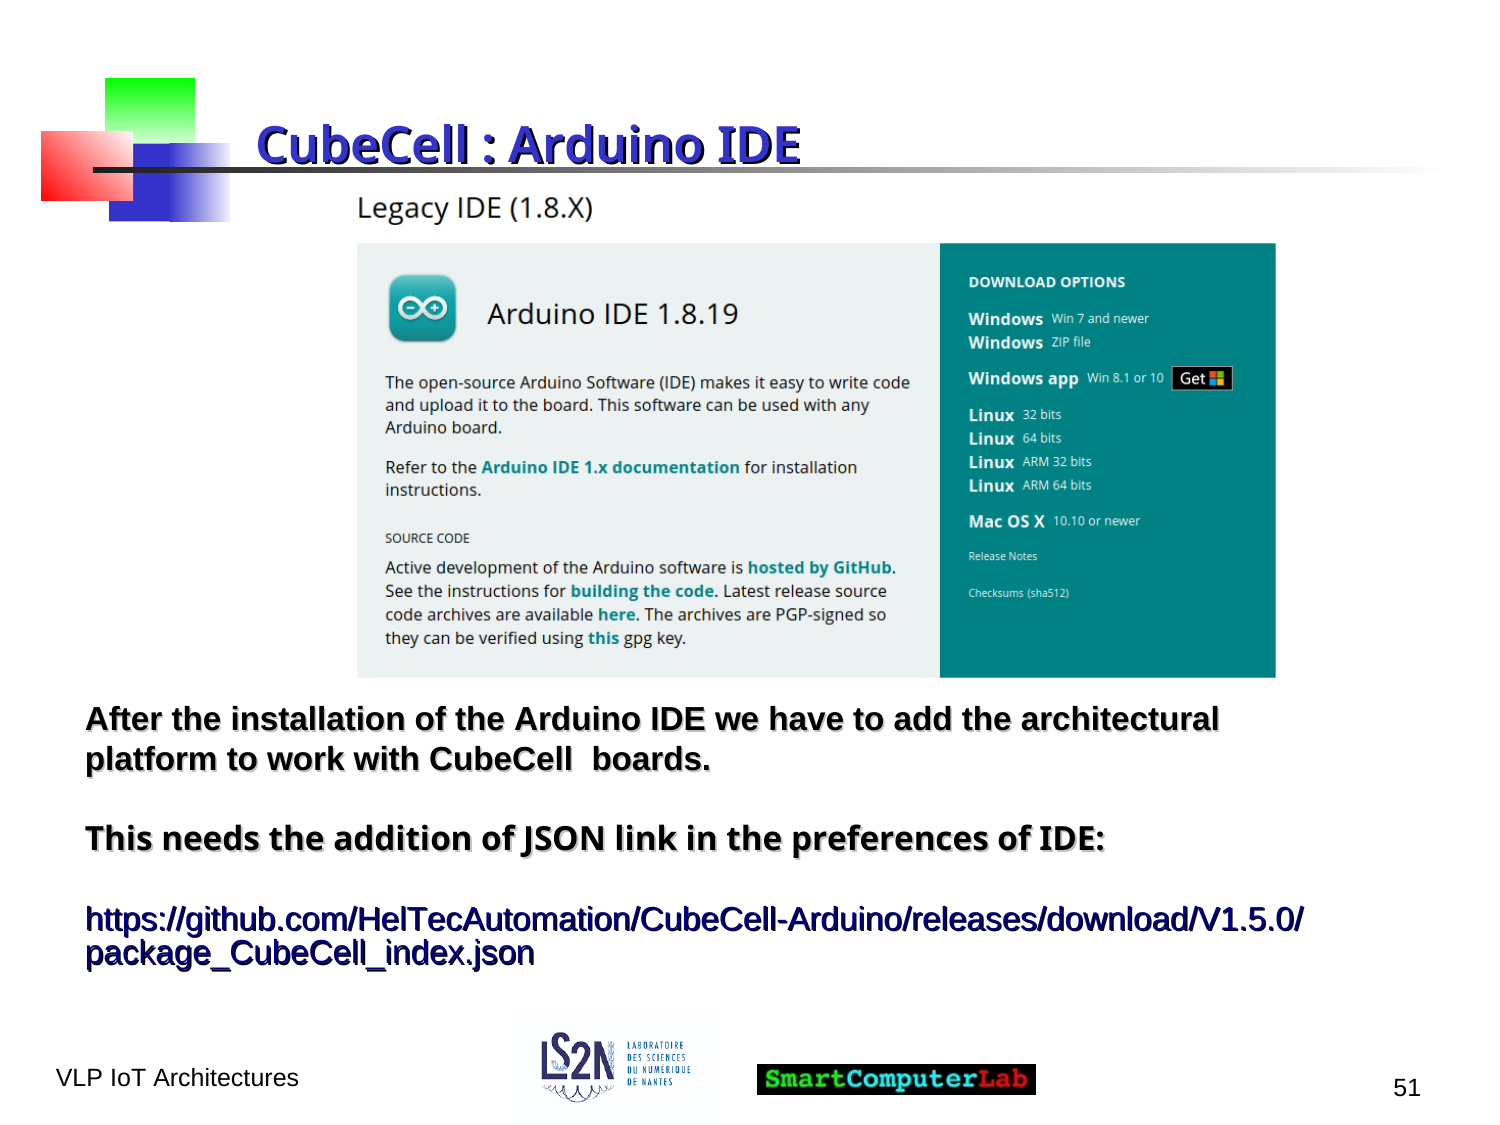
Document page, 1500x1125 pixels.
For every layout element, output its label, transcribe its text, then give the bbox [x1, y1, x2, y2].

text_box After the installation of the Arduino IDE we have to add the architectural platform to work with CubeCell boards. This needs the addition of JSON link in the preferences of IDE: https://github.com/HelTecAutomation/CubeCell-Arduino/releases/download/V1.5.0/package_CubeCell_index.json [70, 690, 1336, 1015]
picture [345, 183, 1291, 690]
picture [757, 1064, 1036, 1095]
title CubeCell : Arduino IDE [110, 104, 946, 180]
picture [510, 1015, 721, 1125]
